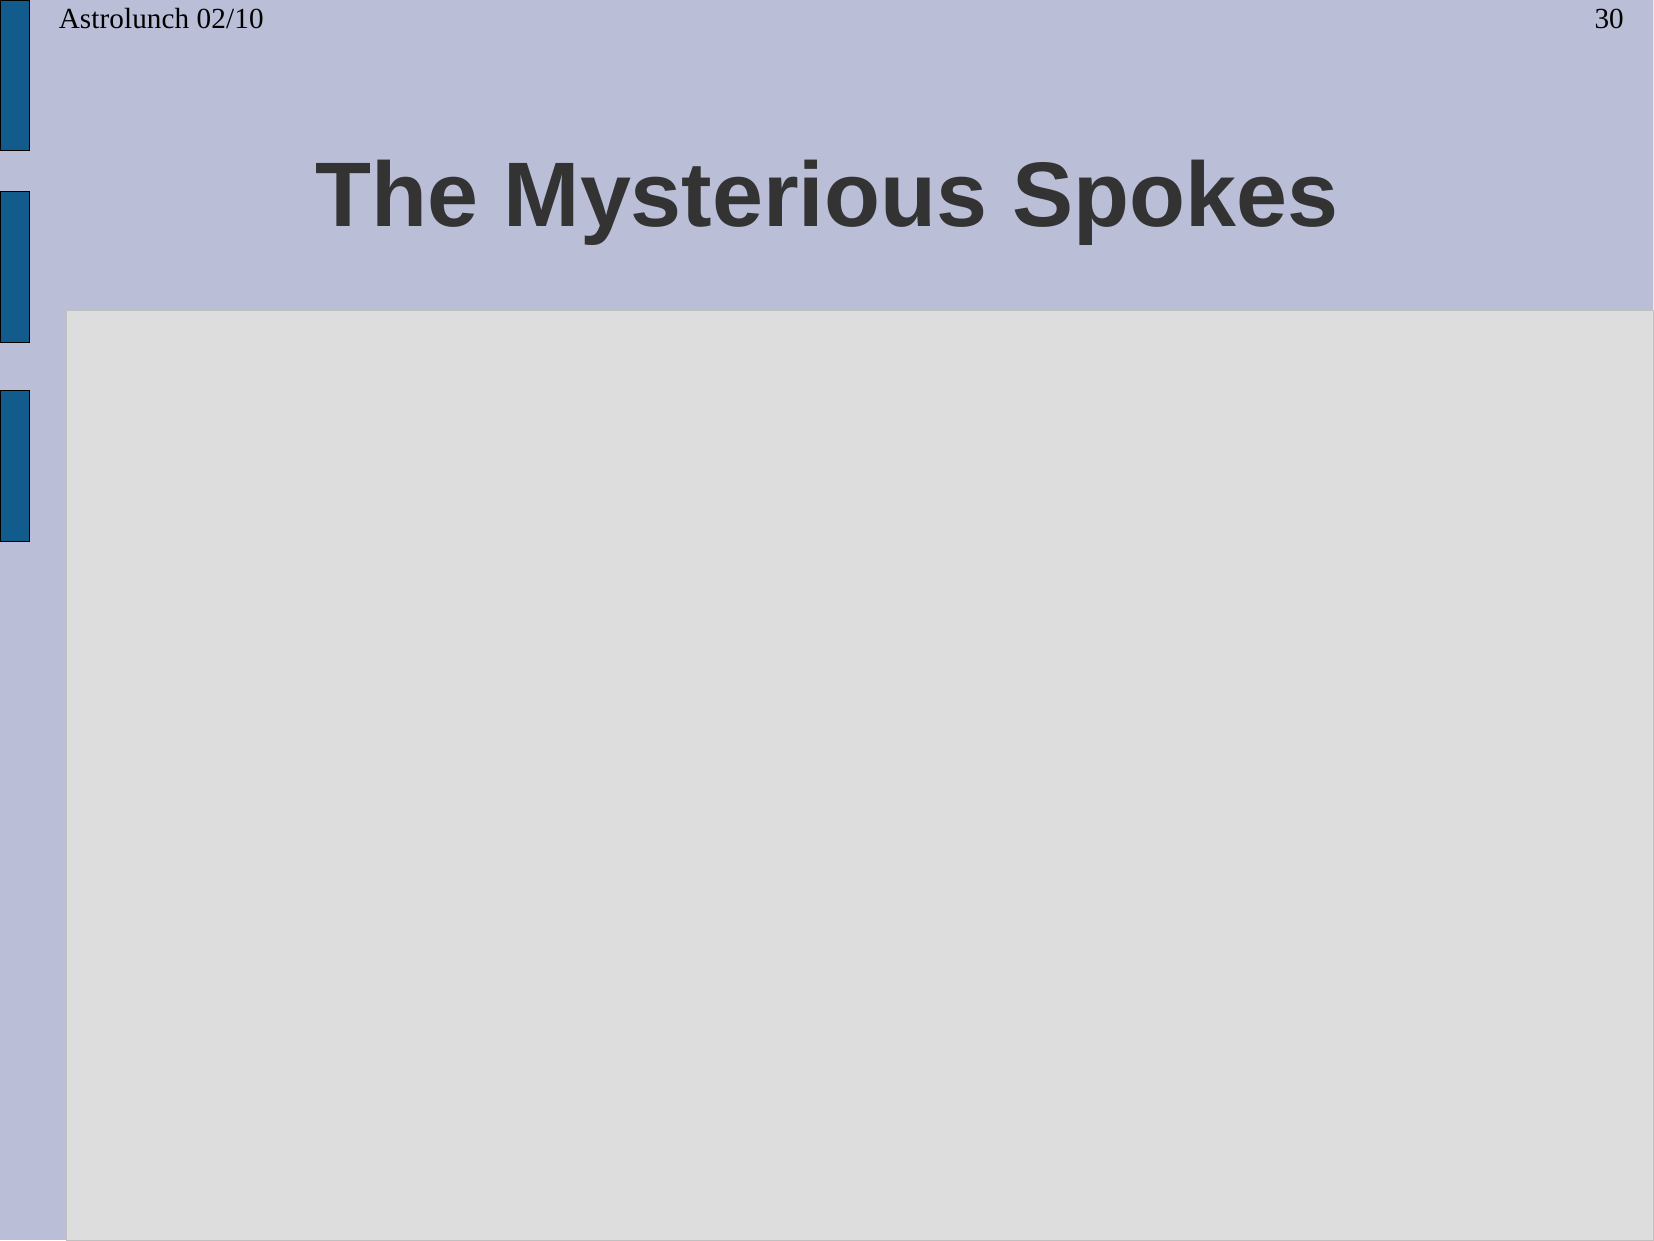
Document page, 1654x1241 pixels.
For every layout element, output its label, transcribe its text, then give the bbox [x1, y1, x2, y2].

title The Mysterious Spokes [121, 91, 1534, 299]
